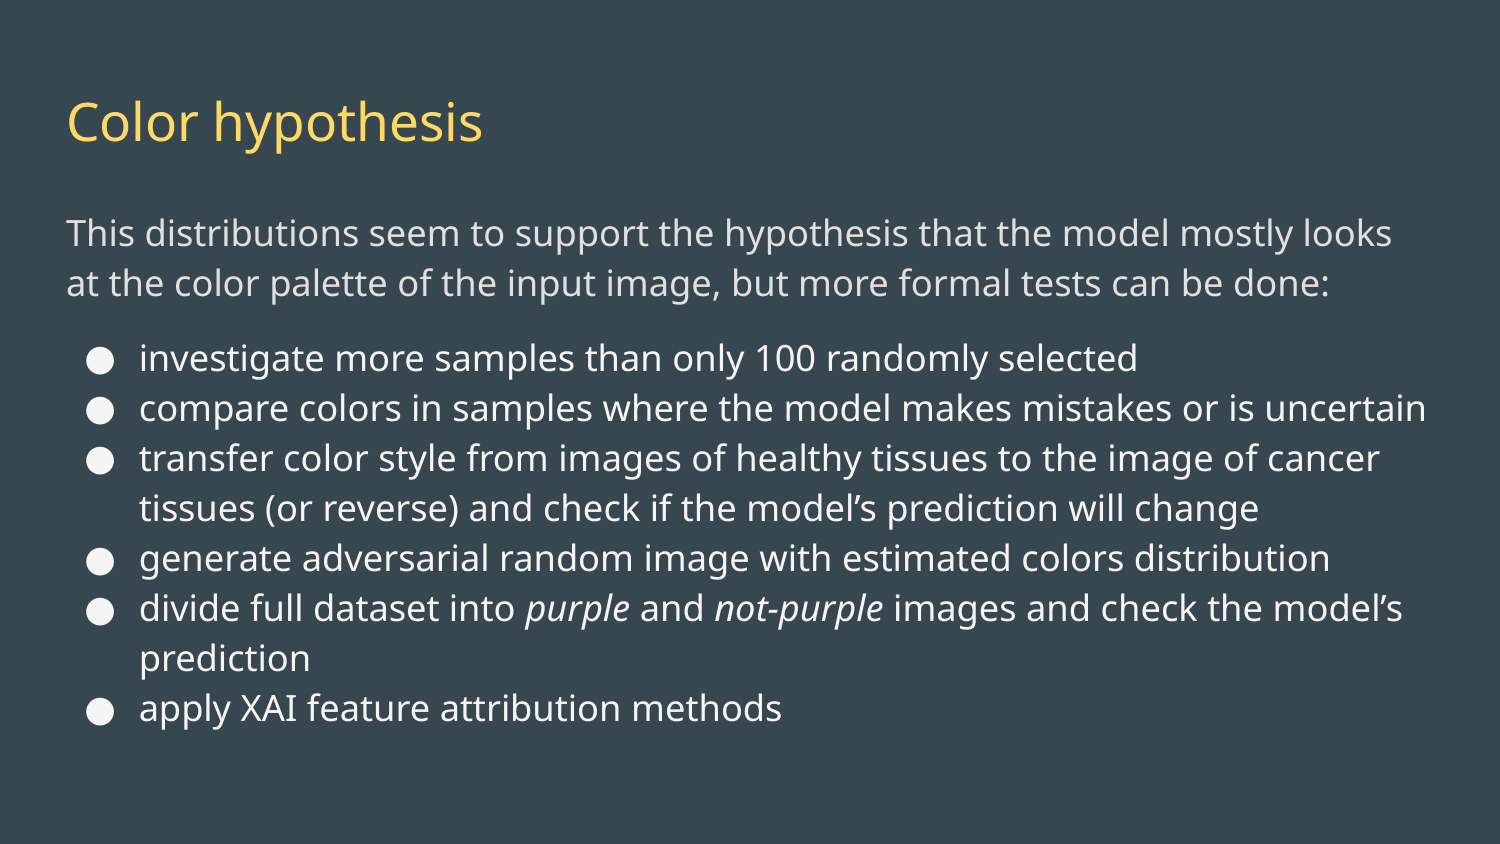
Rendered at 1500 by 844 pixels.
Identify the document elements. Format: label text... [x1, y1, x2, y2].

list This distributions seem to support the hypothesis that the model mostly looks at the color palette of the input image, but more formal tests can be done: investigate more samples than only 100 randomly selected compare colors in samples where the model makes mistakes or is uncertain transfer color style from images of healthy tissues to the image of cancer tissues (or reverse) and check if the model’s prediction will change generate adversarial random image with estimated colors distribution divide full dataset into purple and not-purple images and check the model’s prediction apply XAI feature attribution methods [51, 189, 1449, 750]
title Color hypothesis [51, 72, 1449, 167]
